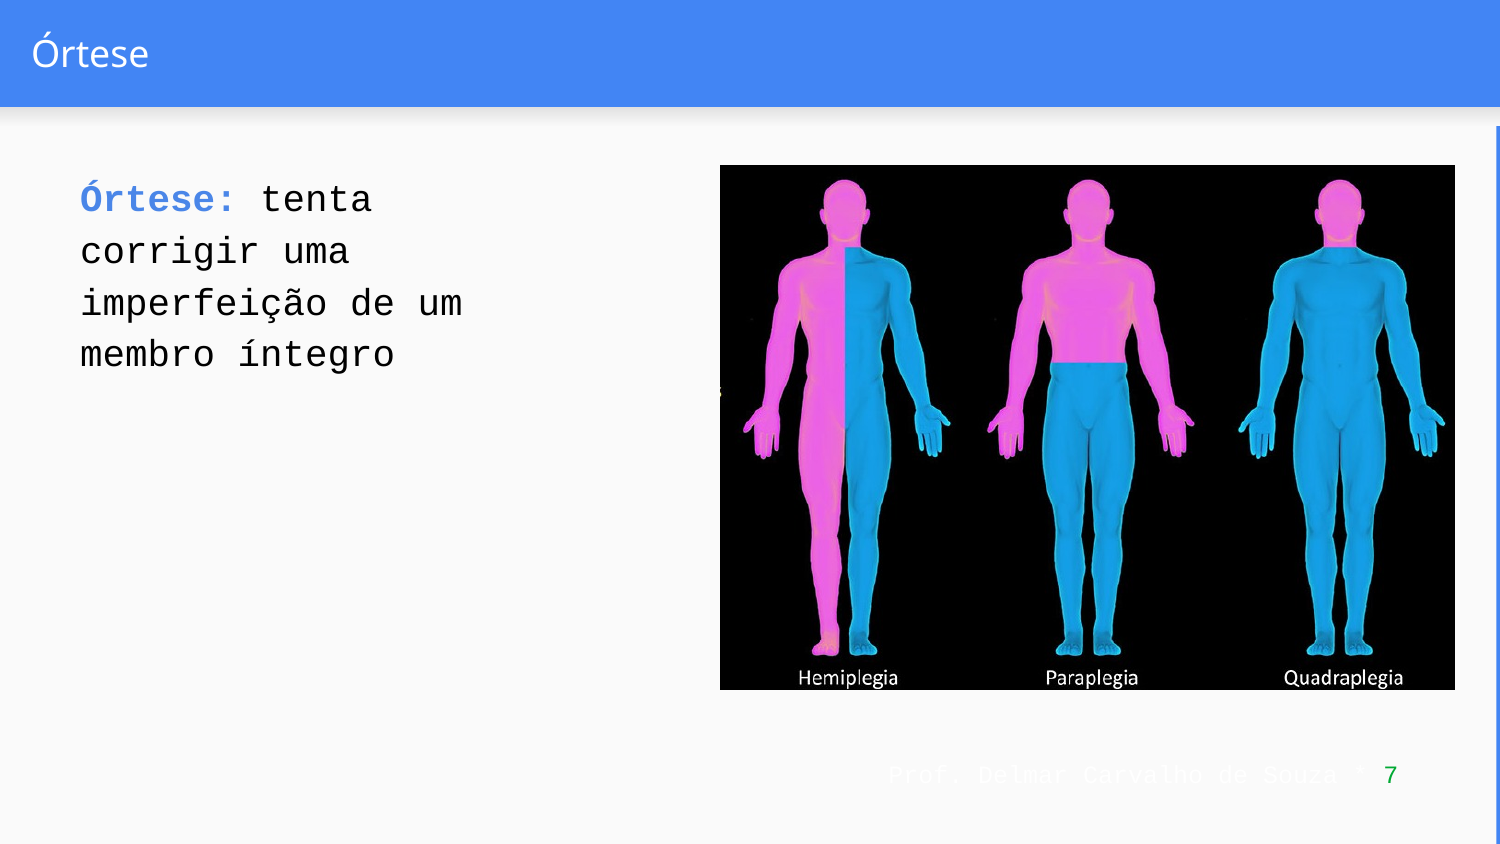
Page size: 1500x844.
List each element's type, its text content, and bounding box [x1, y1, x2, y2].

title Órtese [16, 2, 1464, 102]
picture [720, 165, 1455, 690]
text_box Órtese: tenta corrigir uma imperfeição de um membro íntegro [40, 152, 615, 780]
